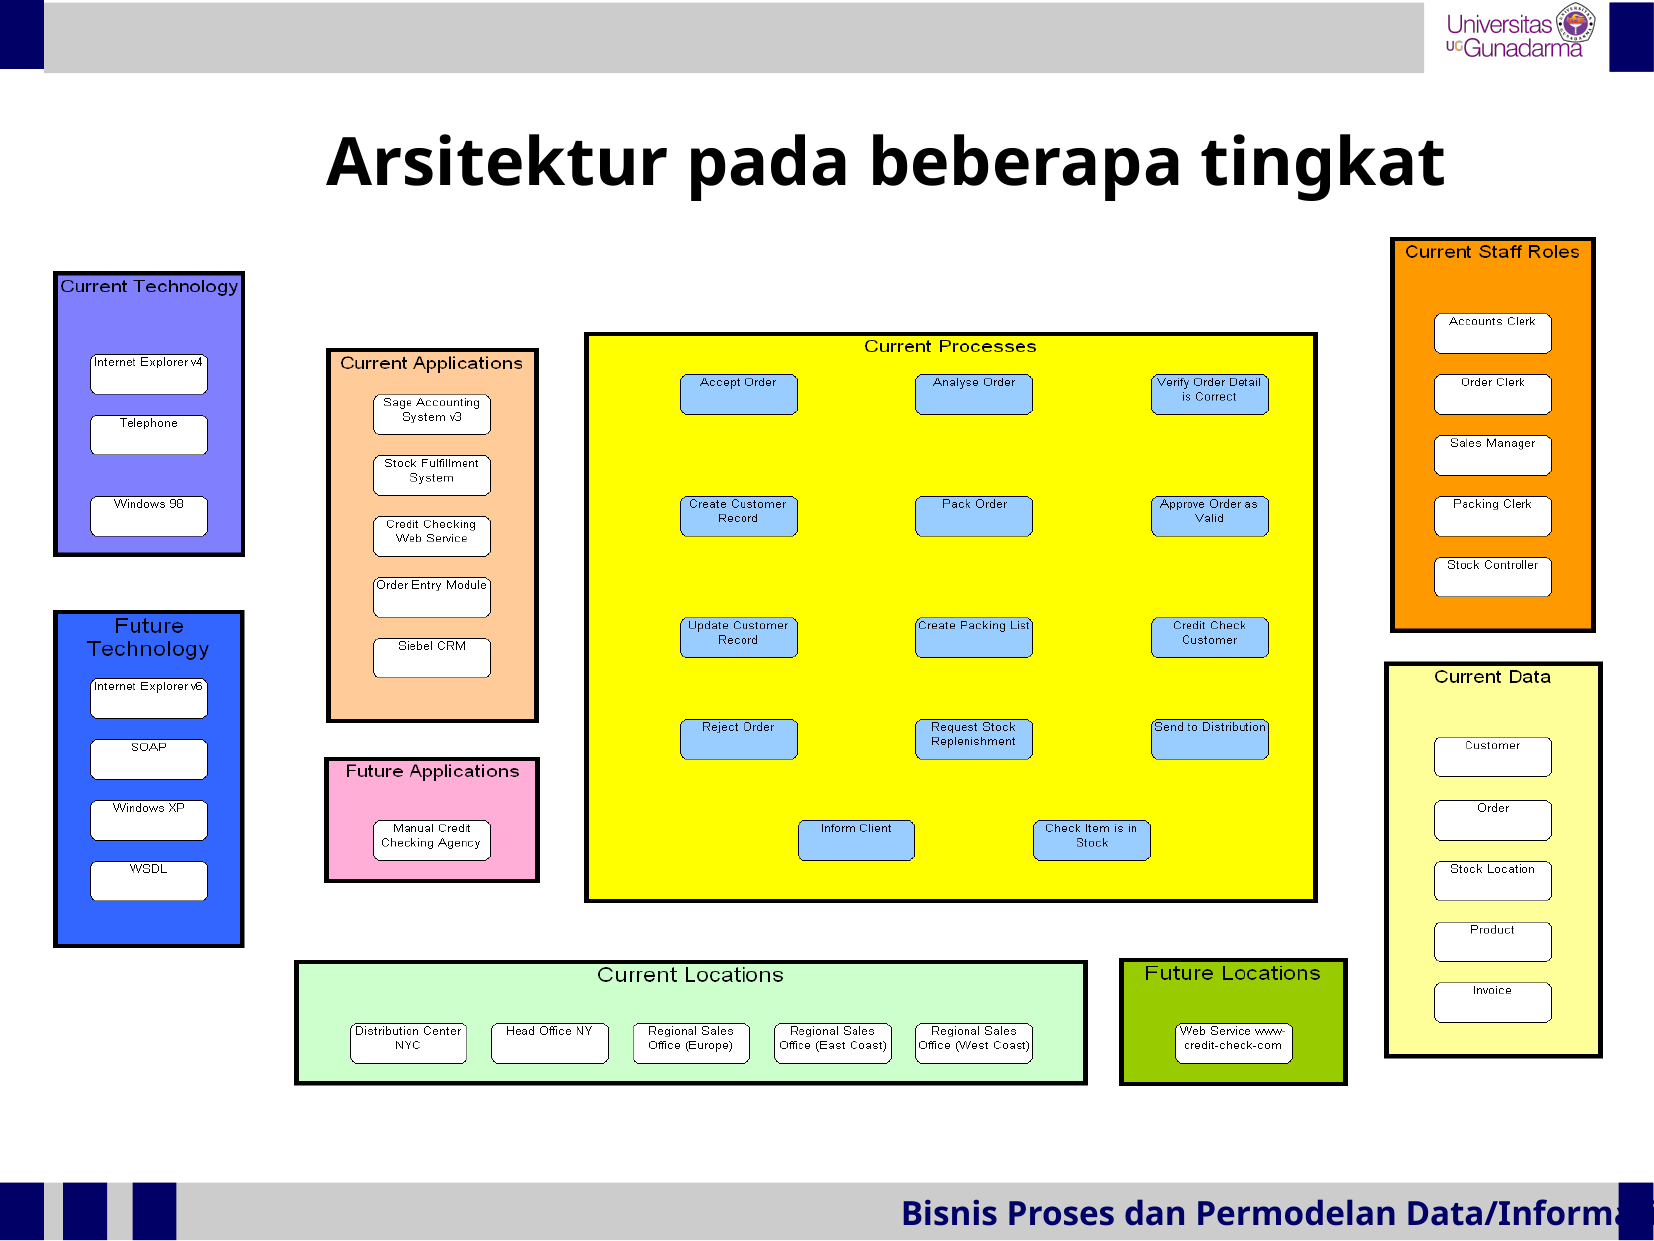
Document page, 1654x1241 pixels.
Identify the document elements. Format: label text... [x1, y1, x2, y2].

picture [1437, 2, 1610, 62]
picture [22, 210, 1633, 1113]
title Arsitektur pada beberapa tingkat [179, 68, 1571, 210]
